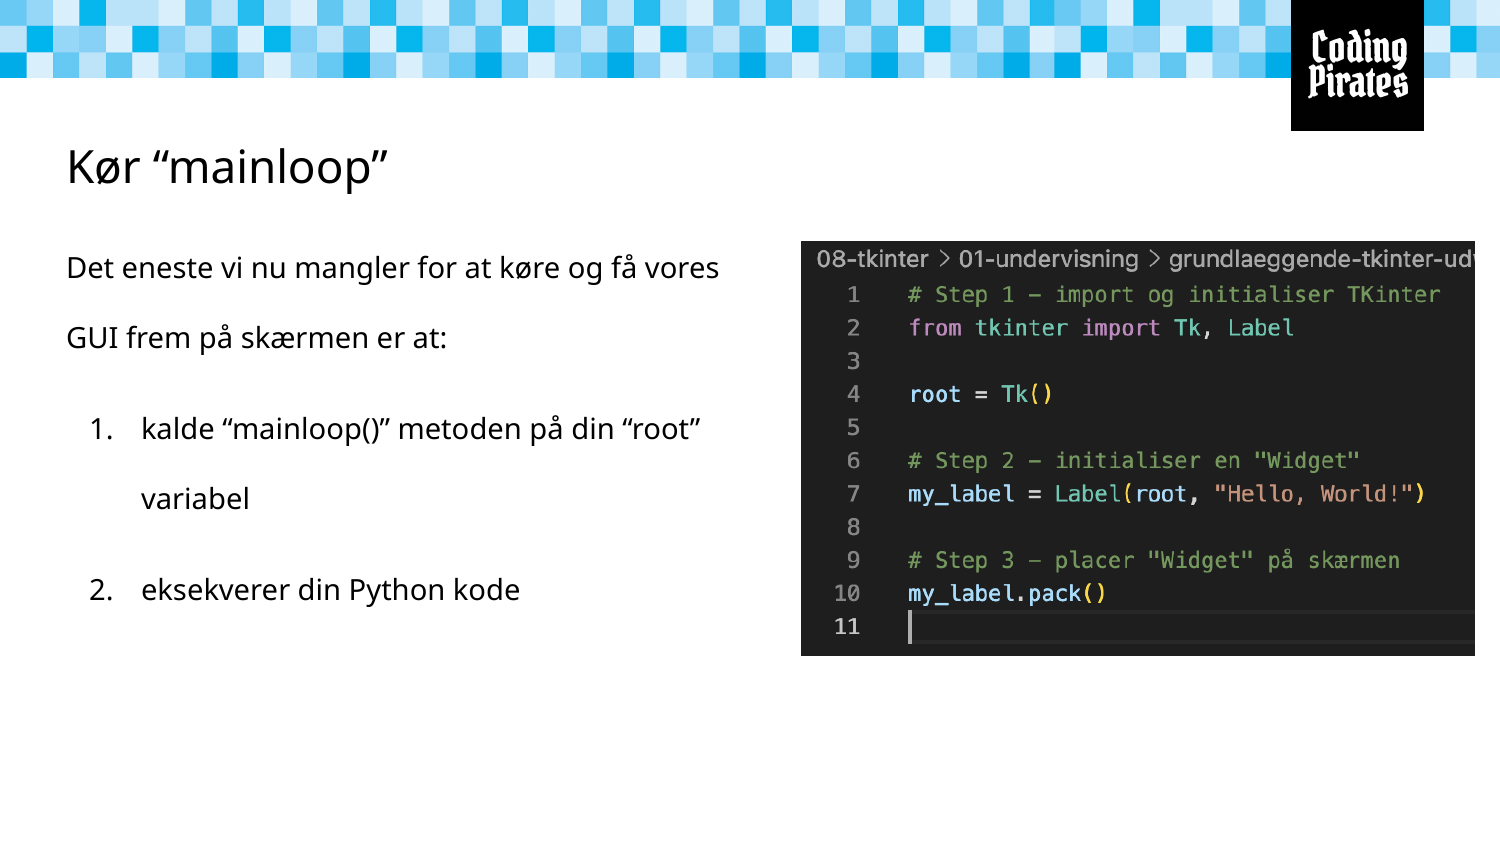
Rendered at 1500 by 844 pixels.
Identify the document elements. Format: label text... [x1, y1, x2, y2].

list Det eneste vi nu mangler for at køre og få vores GUI frem på skærmen er at: kalde “mainloop()” metoden på din “root” variabel eksekverer din Python kode [51, 199, 777, 800]
picture [0, 0, 1056, 78]
title Kør “mainloop” [51, 123, 1223, 217]
picture [801, 241, 1475, 656]
picture [1291, 0, 1424, 131]
